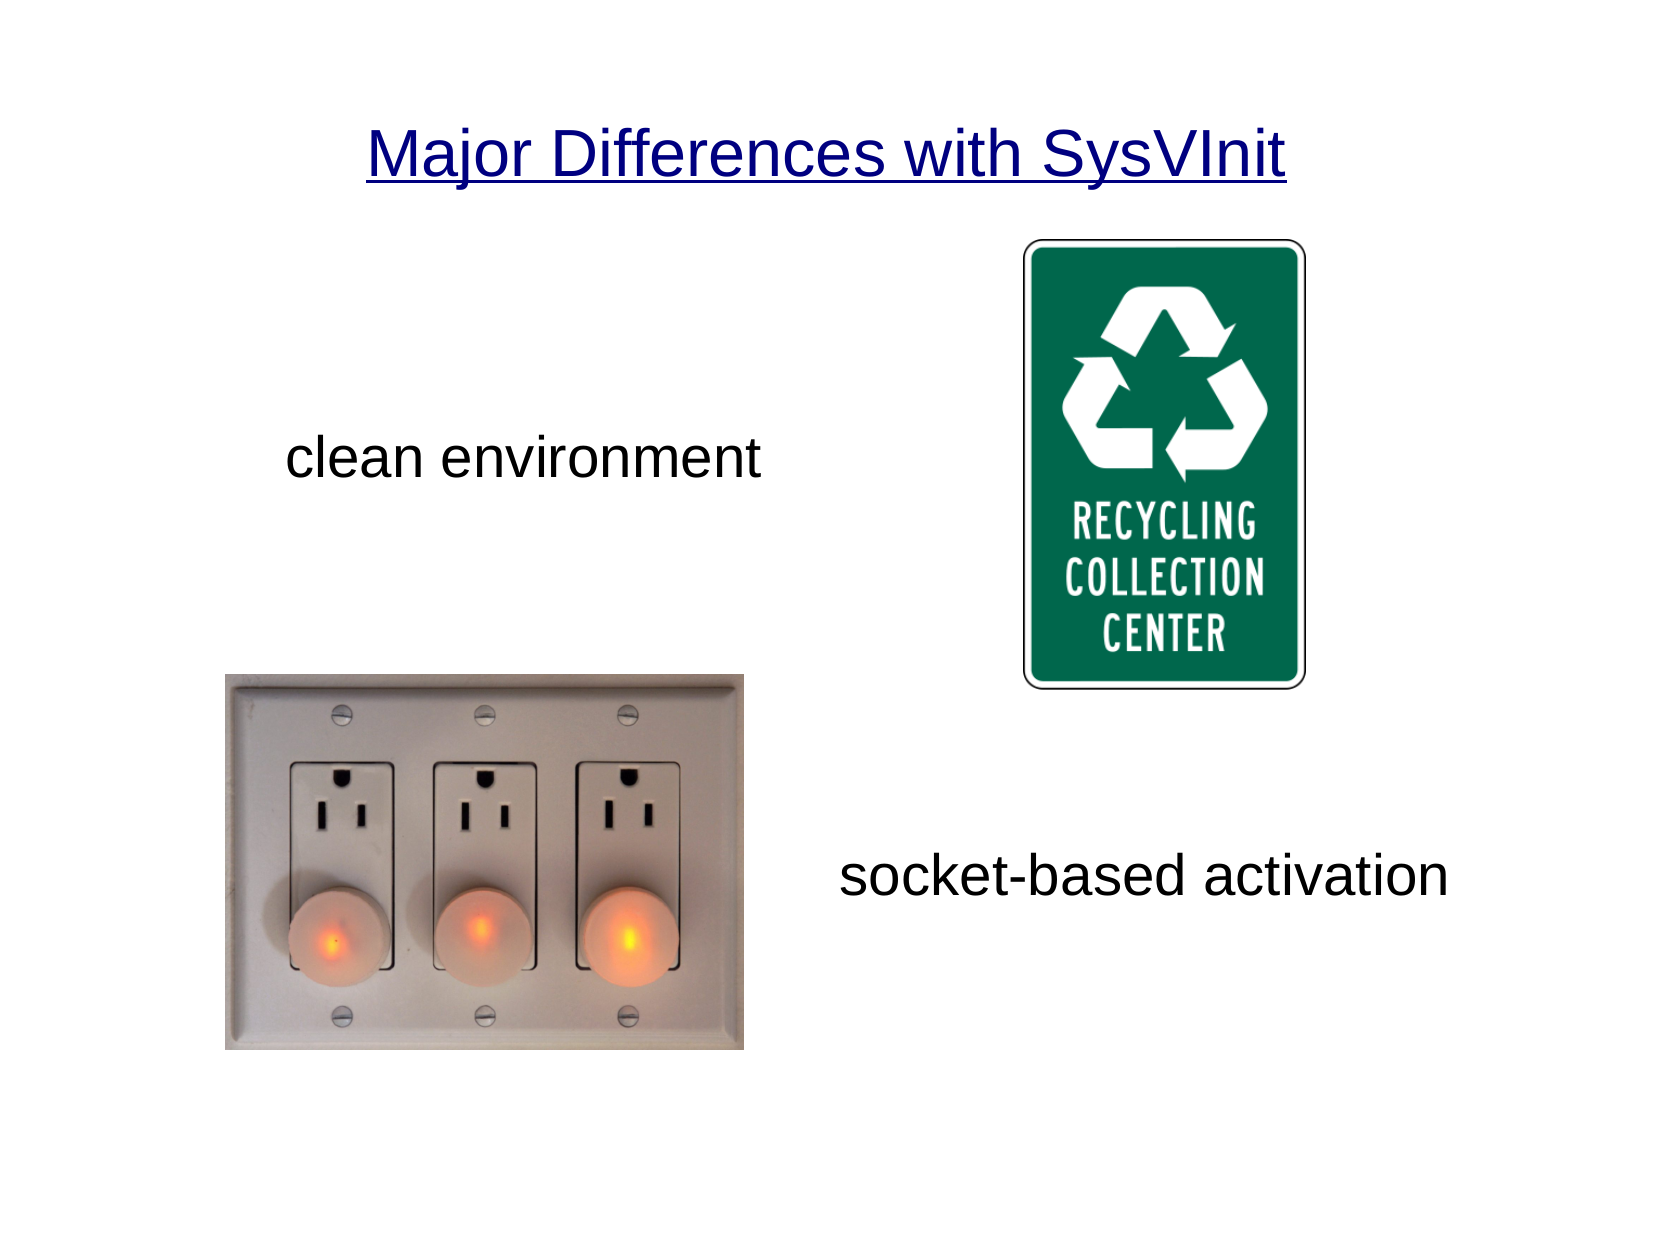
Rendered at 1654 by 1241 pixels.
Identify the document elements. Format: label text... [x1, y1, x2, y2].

title Major Differences with SysVInit [82, 49, 1571, 257]
picture [225, 674, 744, 1051]
picture [1023, 239, 1306, 691]
text_box socket-based activation [825, 835, 1466, 916]
list clean environment [285, 425, 886, 496]
